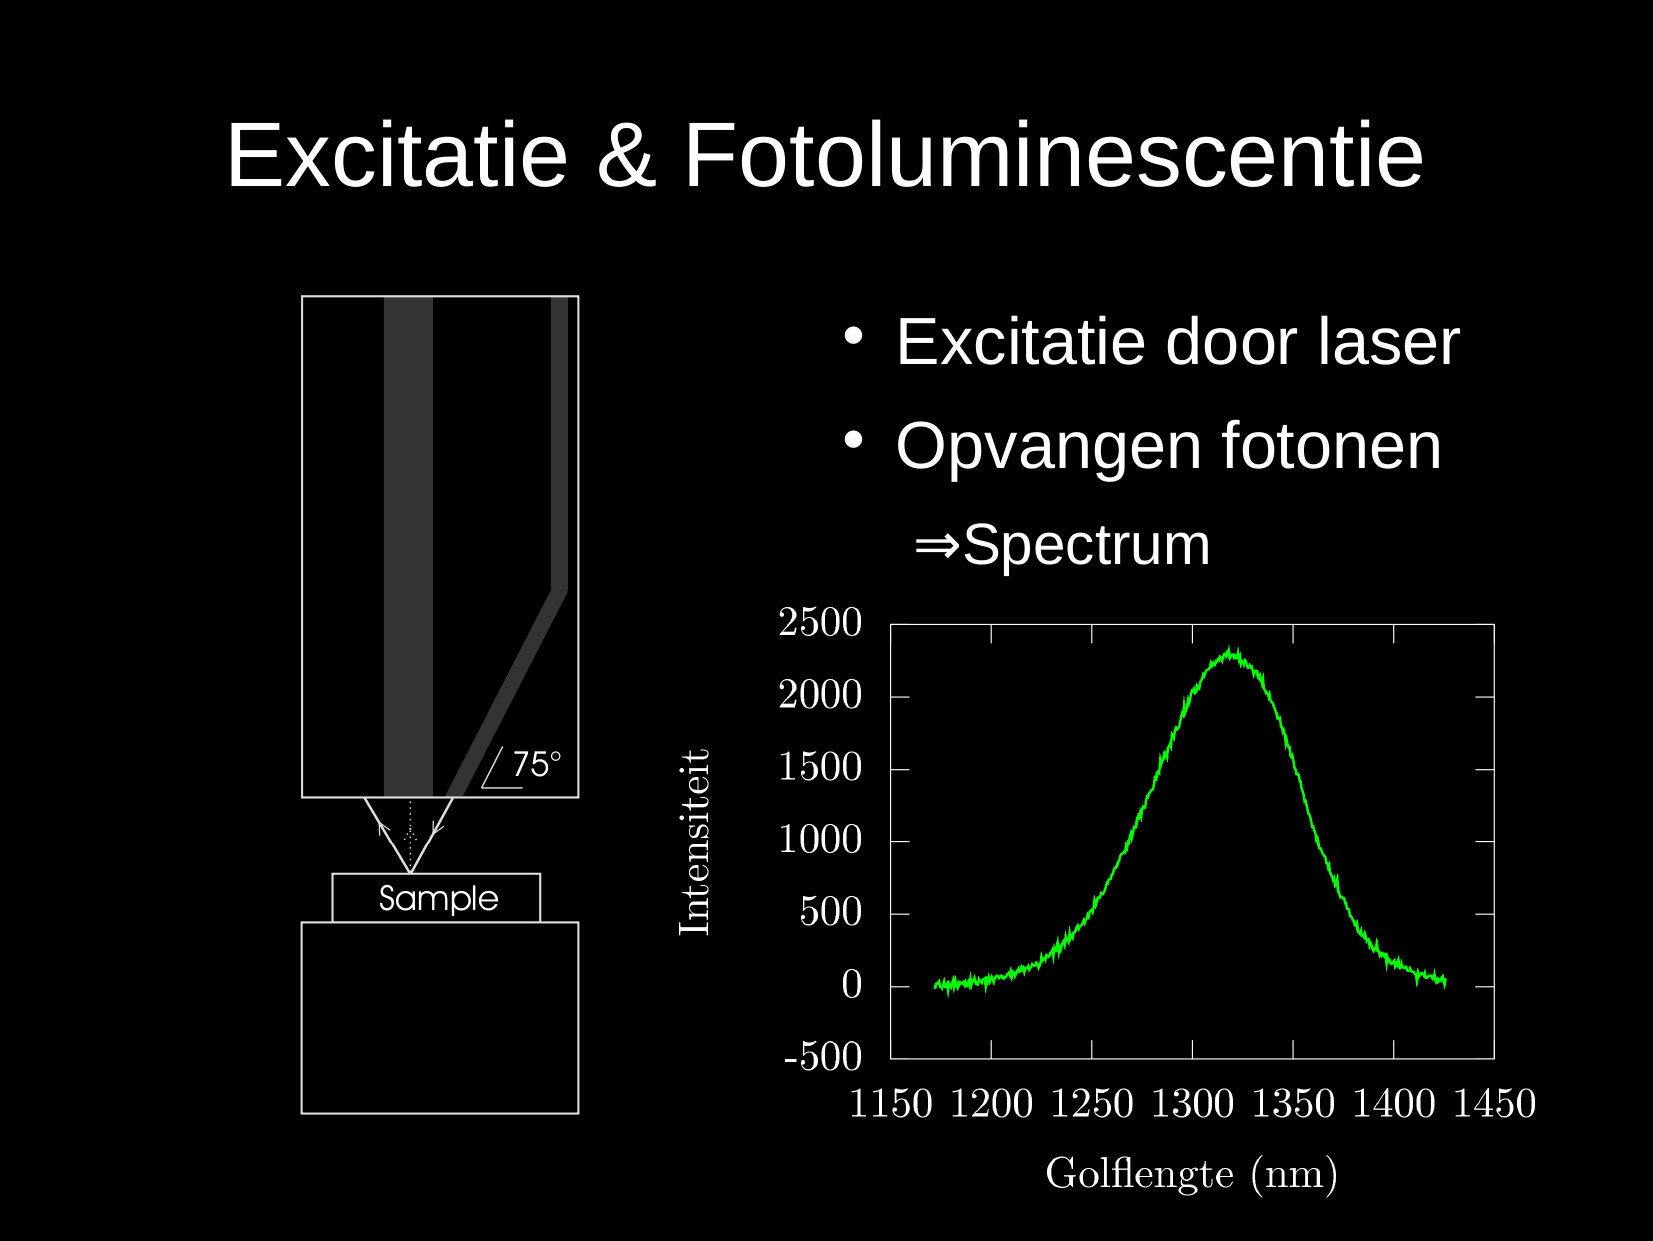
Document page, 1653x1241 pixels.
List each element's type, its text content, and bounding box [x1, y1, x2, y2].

picture [675, 606, 1538, 1201]
title Excitatie & Fotoluminescentie [82, 49, 1571, 257]
list Excitatie door laser Opvangen fotonen ⇒Spectrum [824, 300, 1571, 601]
picture [275, 282, 601, 1126]
